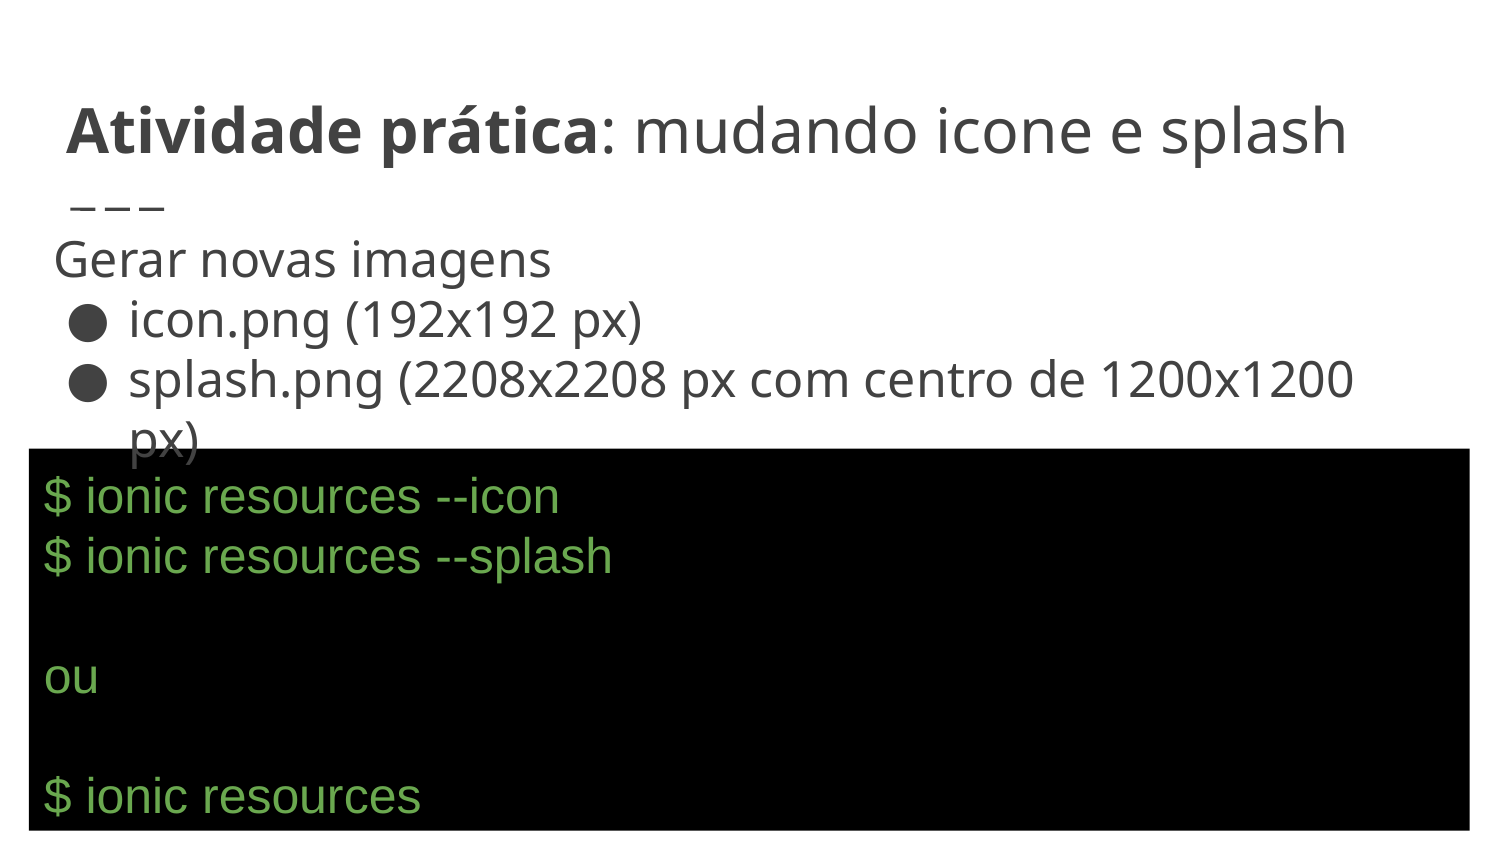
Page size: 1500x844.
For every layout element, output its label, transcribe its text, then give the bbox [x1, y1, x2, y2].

text_box Gerar novas imagens icon.png (192x192 px) splash.png (2208x2208 px com centro de 1200x1200 px) [38, 212, 1433, 440]
title Atividade prática: mudando icone e splash [51, 61, 1492, 182]
text_box $ ionic resources --icon $ ionic resources --splash ou $ ionic resources [28, 448, 1470, 831]
